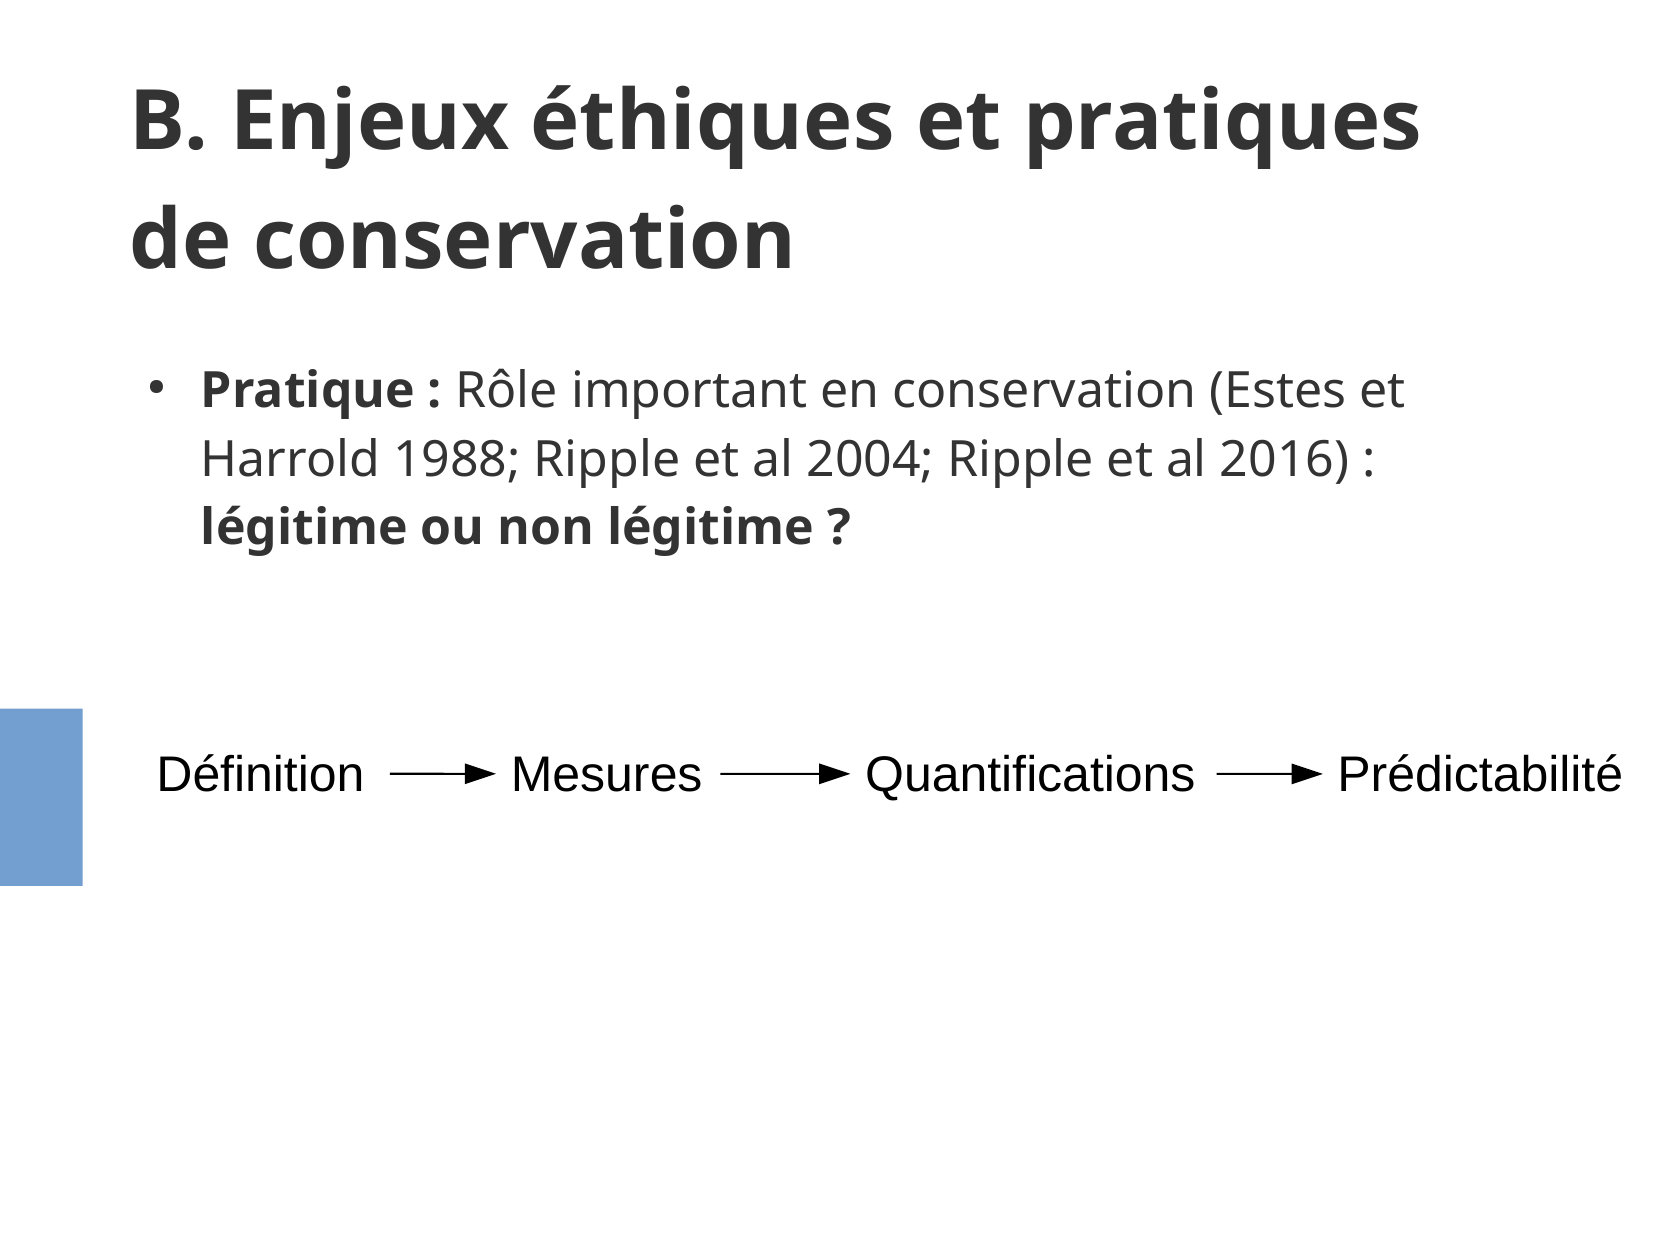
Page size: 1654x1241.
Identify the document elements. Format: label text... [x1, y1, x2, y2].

text_box Définition [141, 738, 390, 810]
text_box Prédictabilité [1322, 738, 1642, 810]
title B. Enjeux éthiques et pratiques de conservation [129, 59, 1536, 296]
text_box Mesures [496, 738, 721, 810]
list Pratique : Rôle important en conservation (Estes et Harrold 1988; Ripple et al 2004; Ripple et al 2016) : légitime ou non légitime ? [129, 354, 1536, 1074]
text_box Quantifications [850, 738, 1217, 810]
